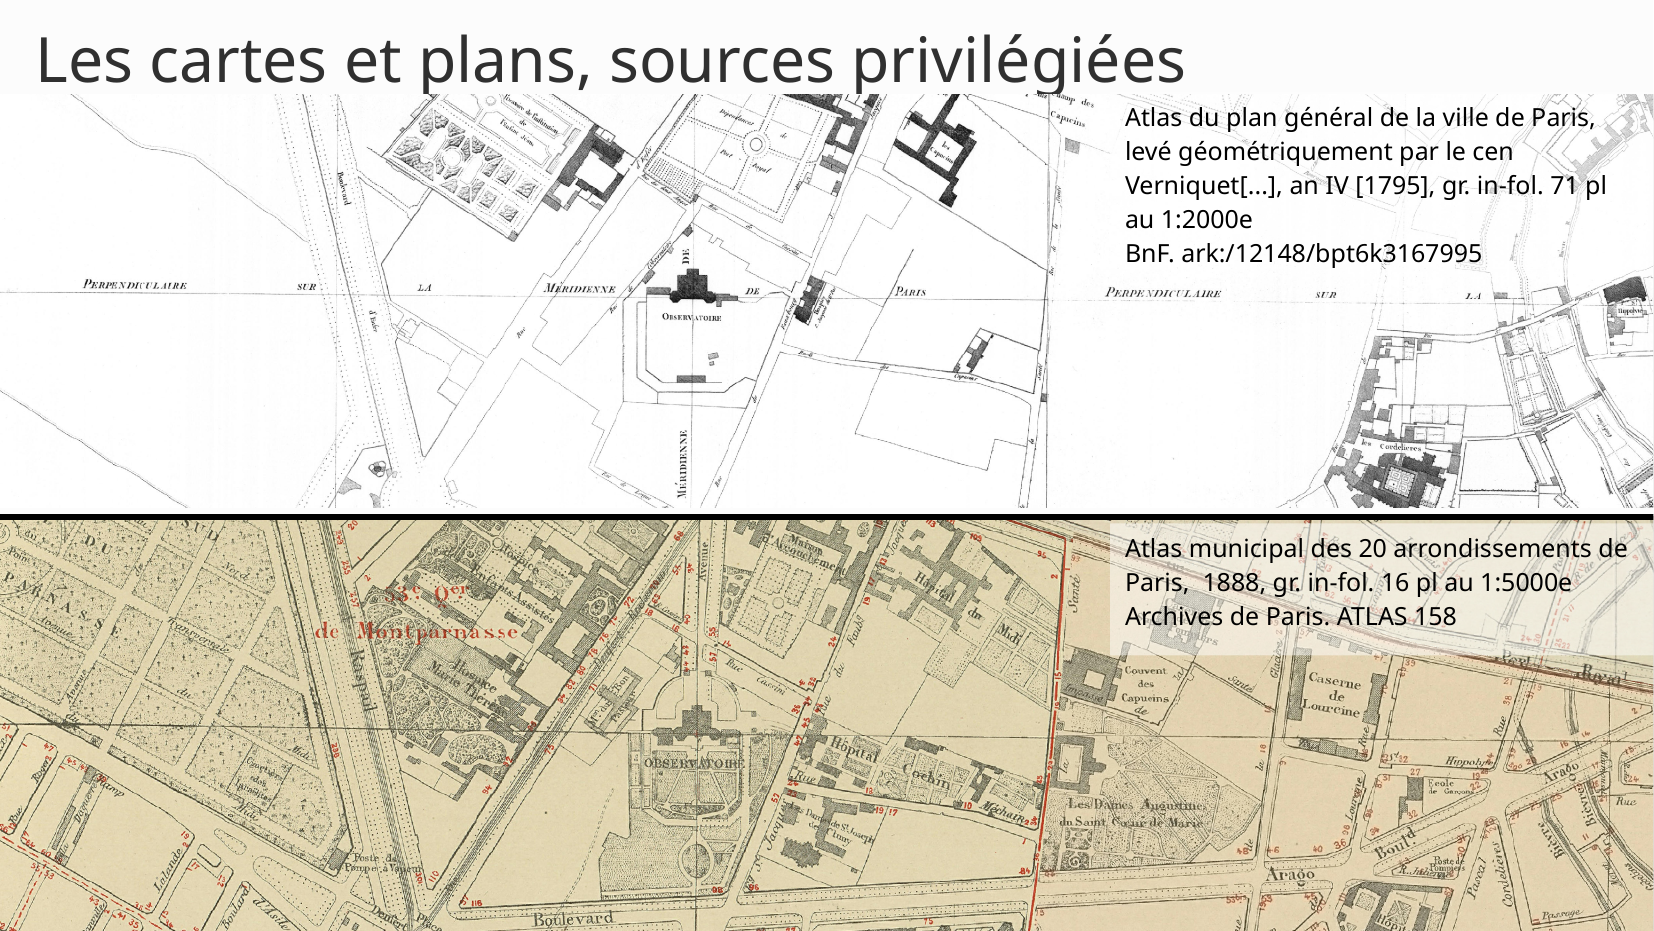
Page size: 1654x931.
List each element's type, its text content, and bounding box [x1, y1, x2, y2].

text_box Atlas municipal des 20 arrondissements de Paris, 1888, gr. in-fol. 16 pl au 1:5000e Archives de Paris. ATLAS 158 [1110, 523, 1654, 656]
text_box Atlas du plan général de la ville de Paris, levé géométriquement par le cen Verniquet[...], an IV [1795], gr. in-fol. 71 pl au 1:2000e BnF. ark:/12148/bpt6k3167995 [1110, 92, 1654, 225]
title Les cartes et plans, sources privilégiées [35, 10, 1619, 94]
picture [0, 94, 1654, 508]
picture [0, 520, 1654, 931]
